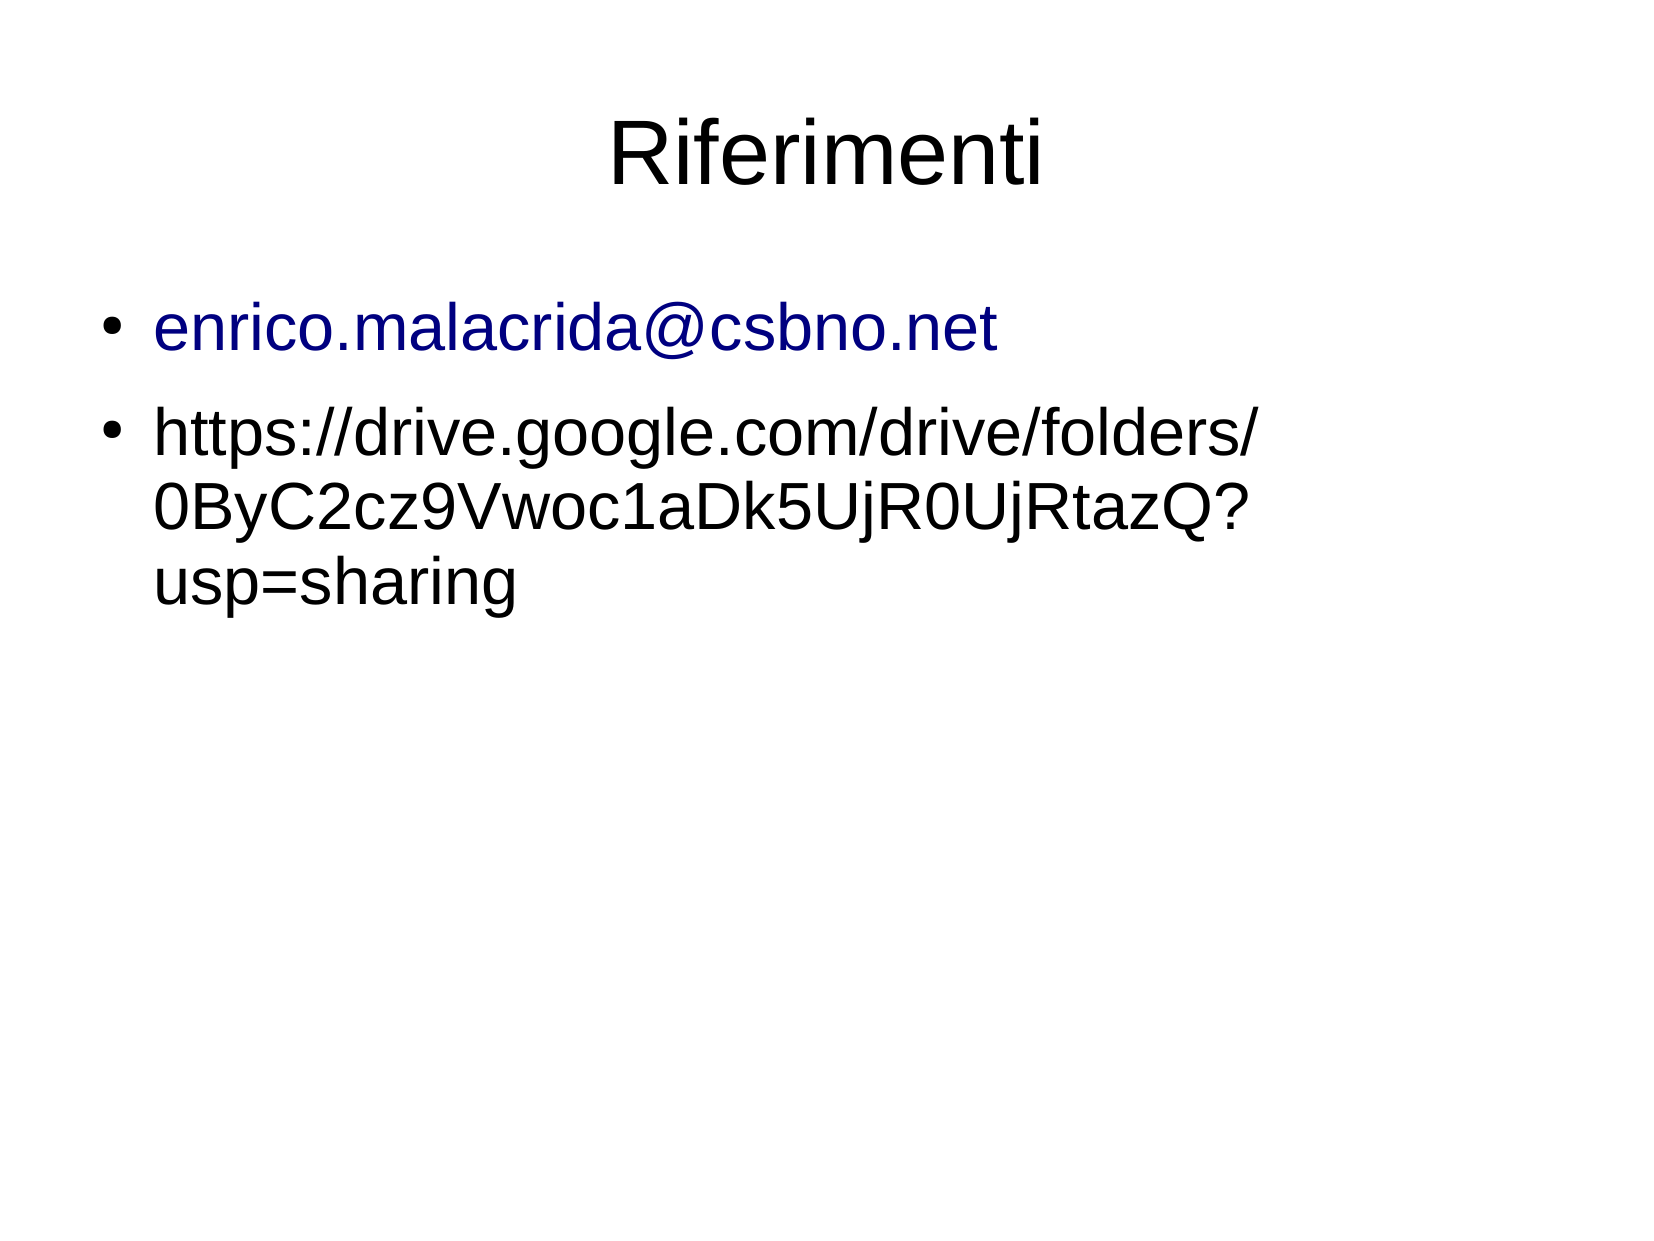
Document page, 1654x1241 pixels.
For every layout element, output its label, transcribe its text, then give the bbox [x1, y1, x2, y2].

title Riferimenti [82, 49, 1571, 257]
list enrico.malacrida@csbno.net https://drive.google.com/drive/folders/0ByC2cz9Vwoc1aDk5UjR0UjRtazQ?usp=sharing [82, 290, 1571, 1109]
